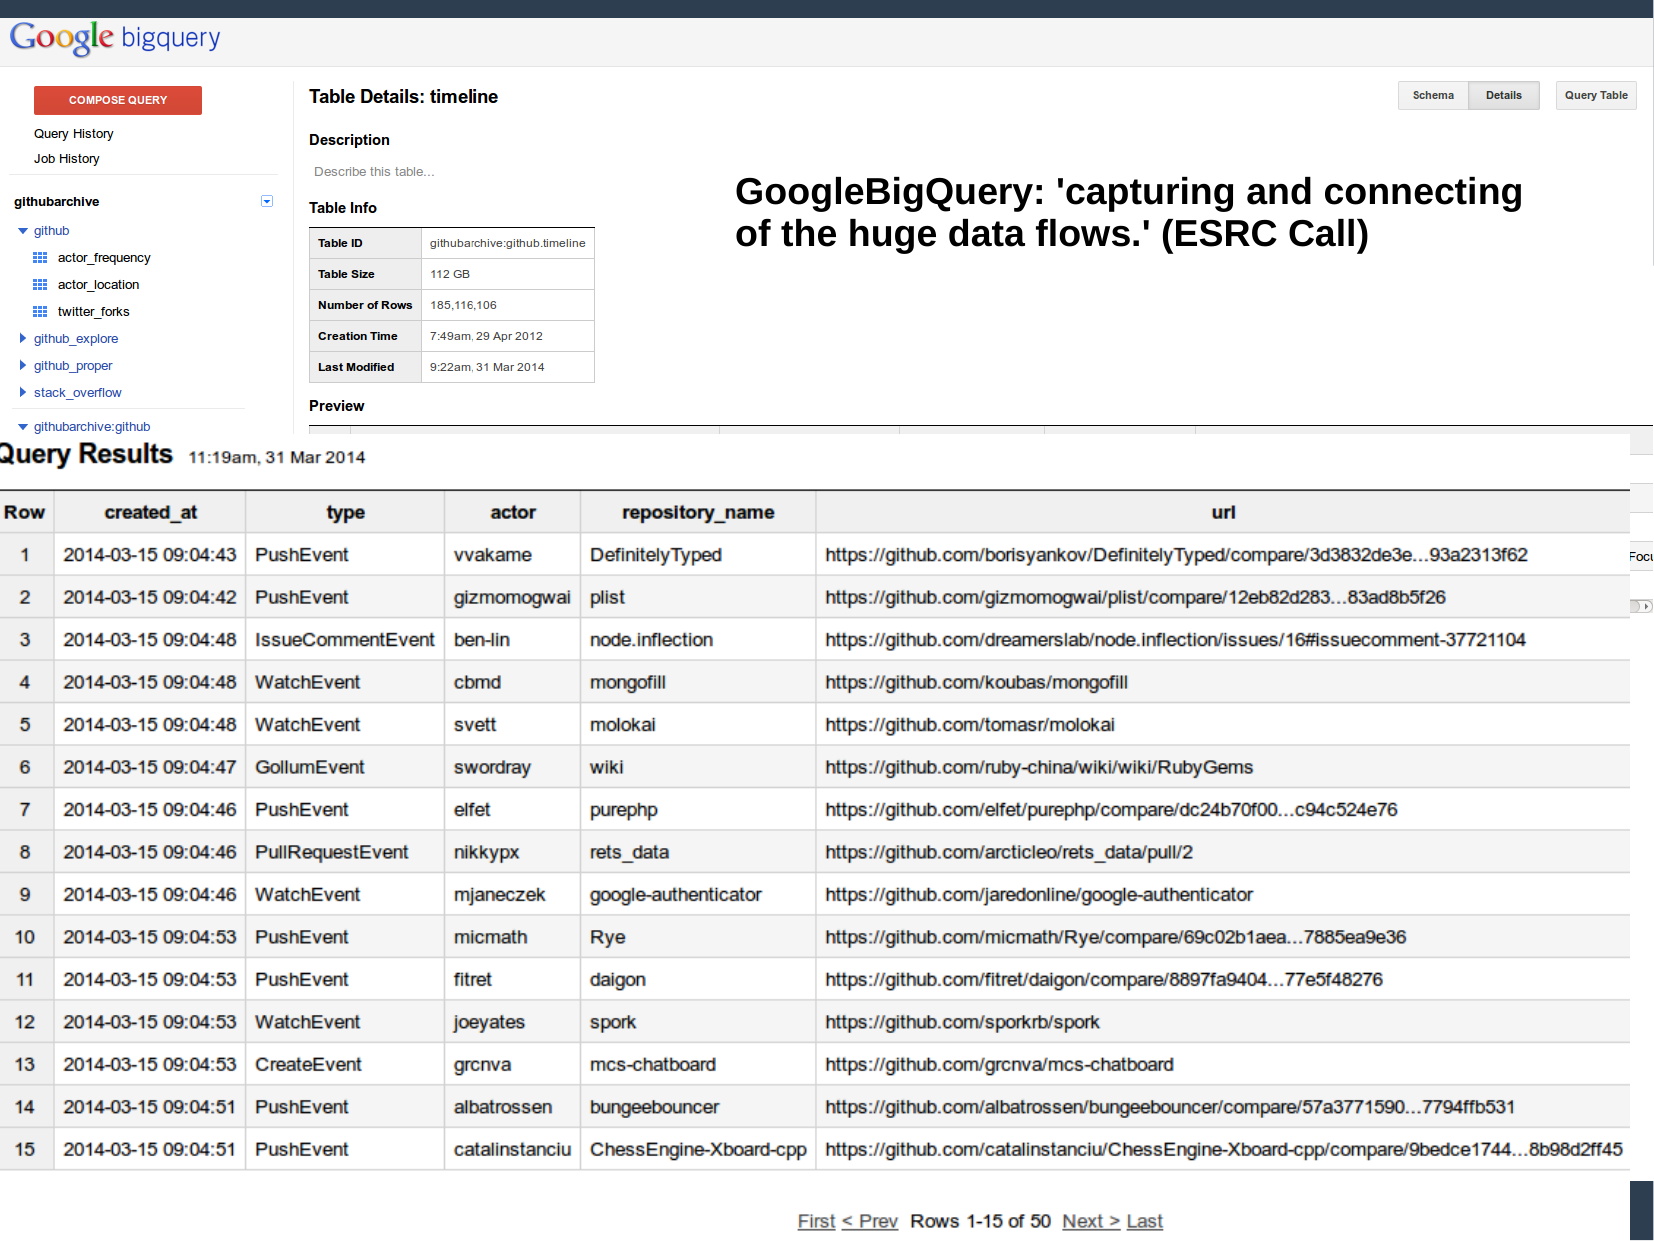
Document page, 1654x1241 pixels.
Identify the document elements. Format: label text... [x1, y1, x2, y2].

text_box GoogleBigQuery: 'capturing and connecting of the huge data flows.' (ESRC Call) [720, 163, 1560, 262]
picture [0, 18, 1654, 1241]
